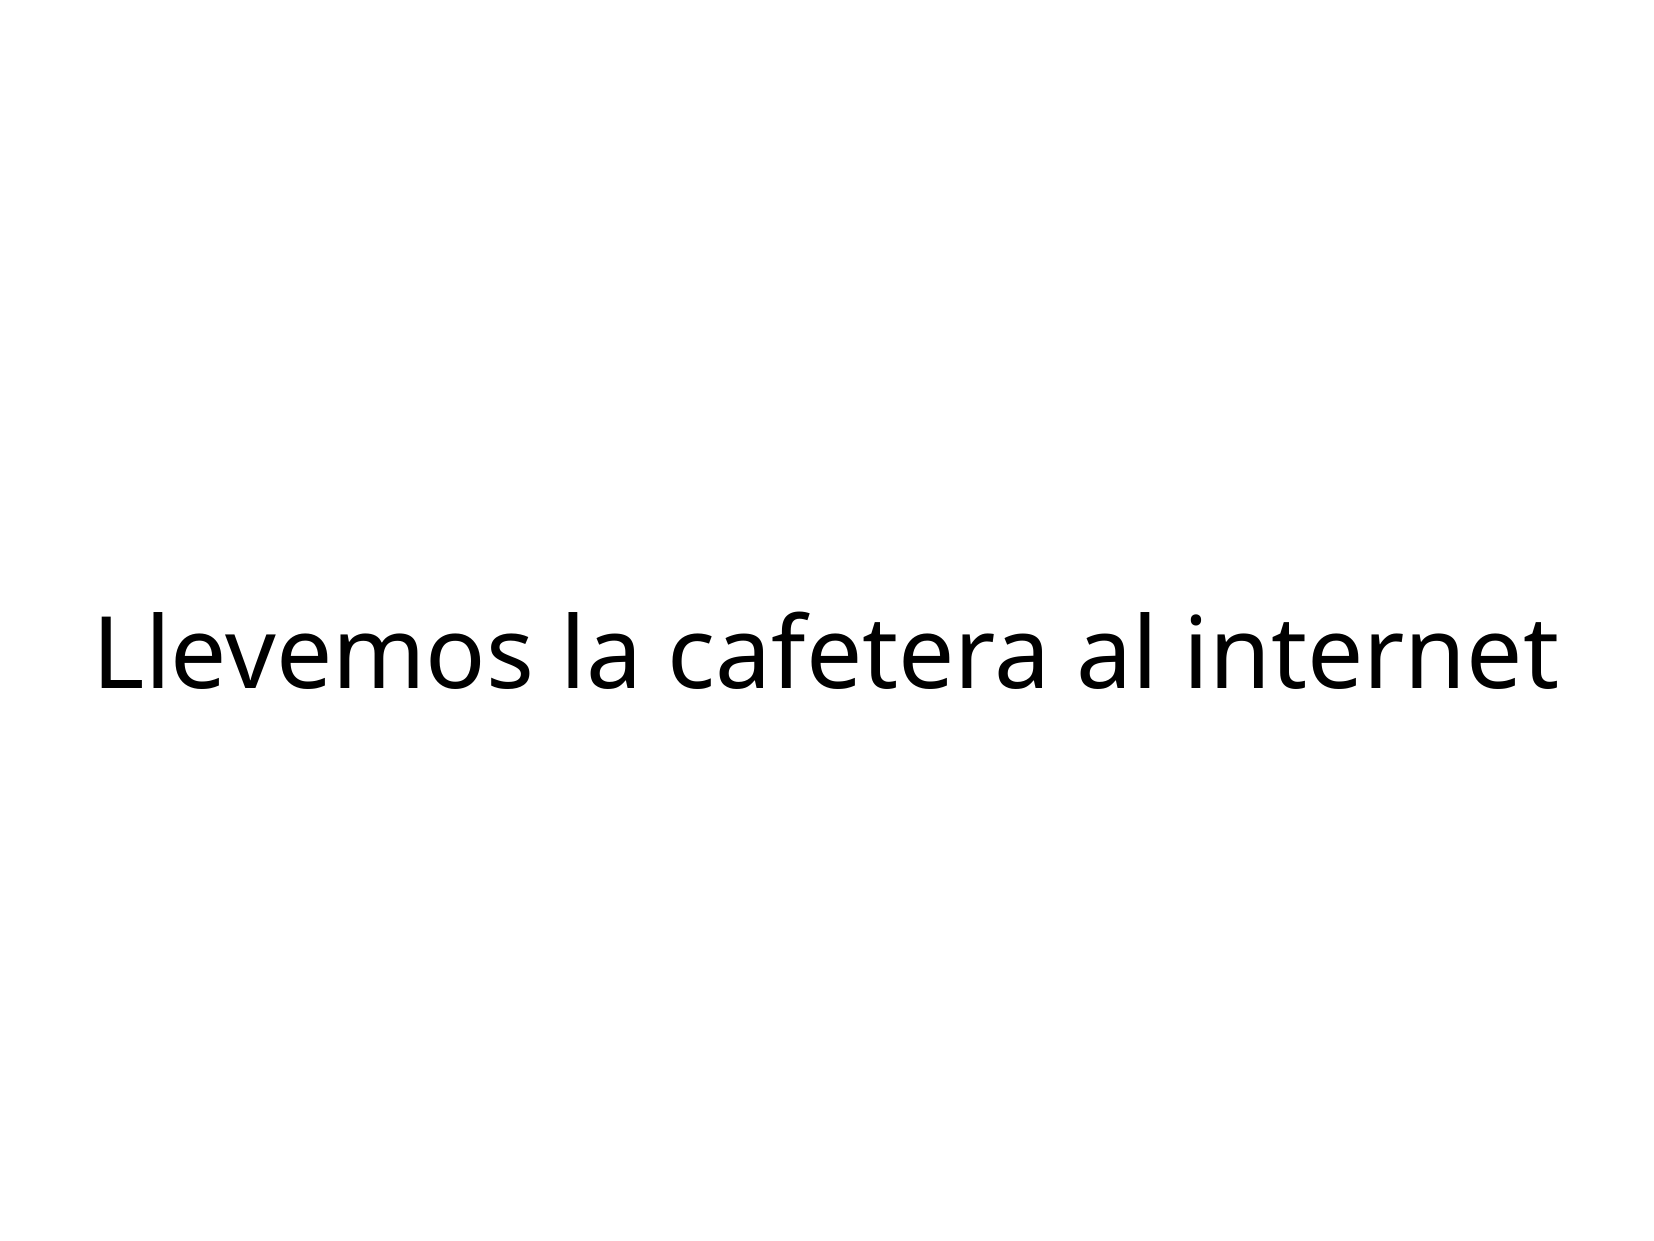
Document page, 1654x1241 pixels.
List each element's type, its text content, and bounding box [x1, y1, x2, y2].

subtitle Llevemos la cafetera al internet [82, 290, 1571, 1010]
